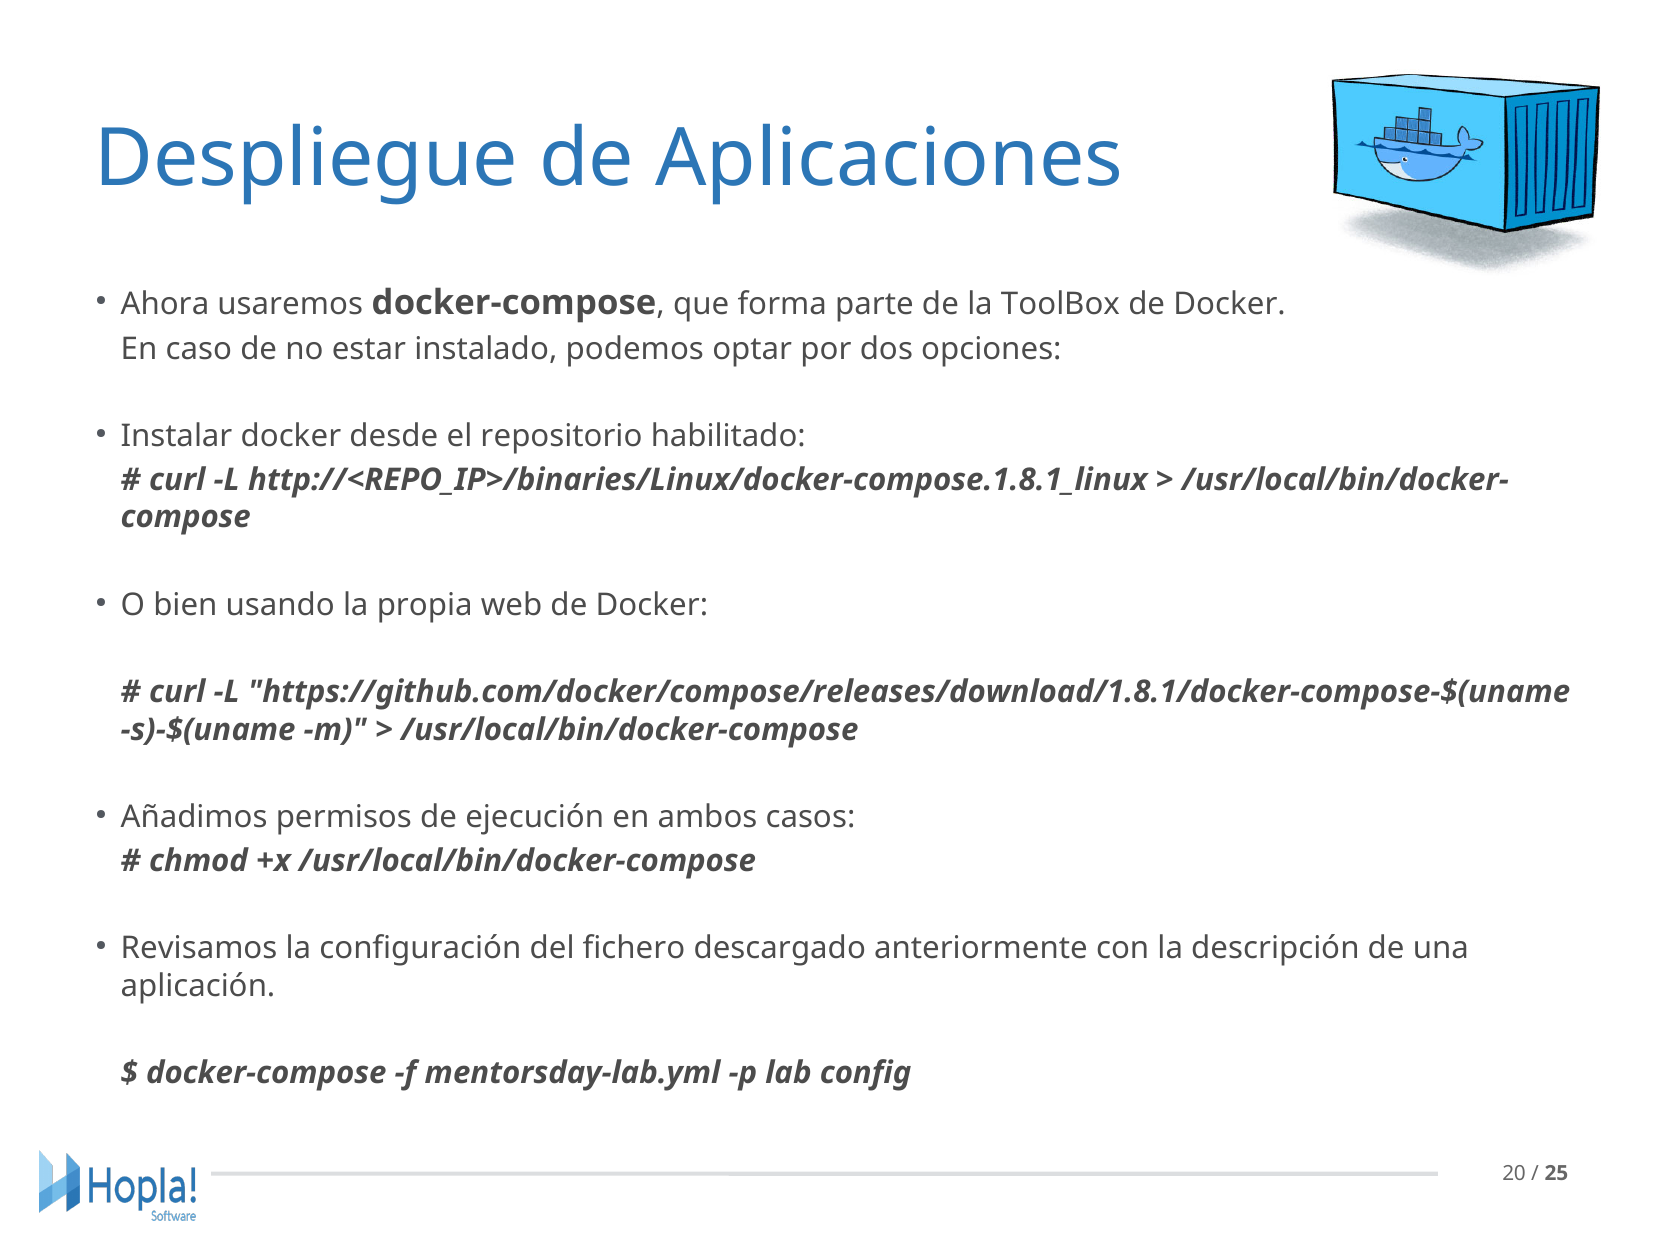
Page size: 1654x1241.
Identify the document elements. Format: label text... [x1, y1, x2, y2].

title Despliegue de Aplicaciones [82, 0, 1571, 340]
list Ahora usaremos docker-compose, que forma parte de la ToolBox de Docker. En caso de no estar instalado, podemos optar por dos opciones: Instalar docker desde el repositorio habilitado: # curl -L http://<REPO_IP>/binaries/Linux/docker-compose.1.8.1_linux > /usr/local/bin/docker-compose O bien usando la propia web de Docker: # curl -L "https://github.com/docker/compose/releases/download/1.8.1/docker-compose-$(uname -s)-$(uname -m)" > /usr/local/bin/docker-compose Añadimos permisos de ejecución en ambos casos: # chmod +x /usr/local/bin/docker-compose Revisamos la configuración del fichero descargado anteriormente con la descripción de una aplicación. $ docker-compose -f mentorsday-lab.yml -p lab config [83, 268, 1601, 1107]
picture [39, 1150, 196, 1221]
picture [1278, 3, 1651, 294]
